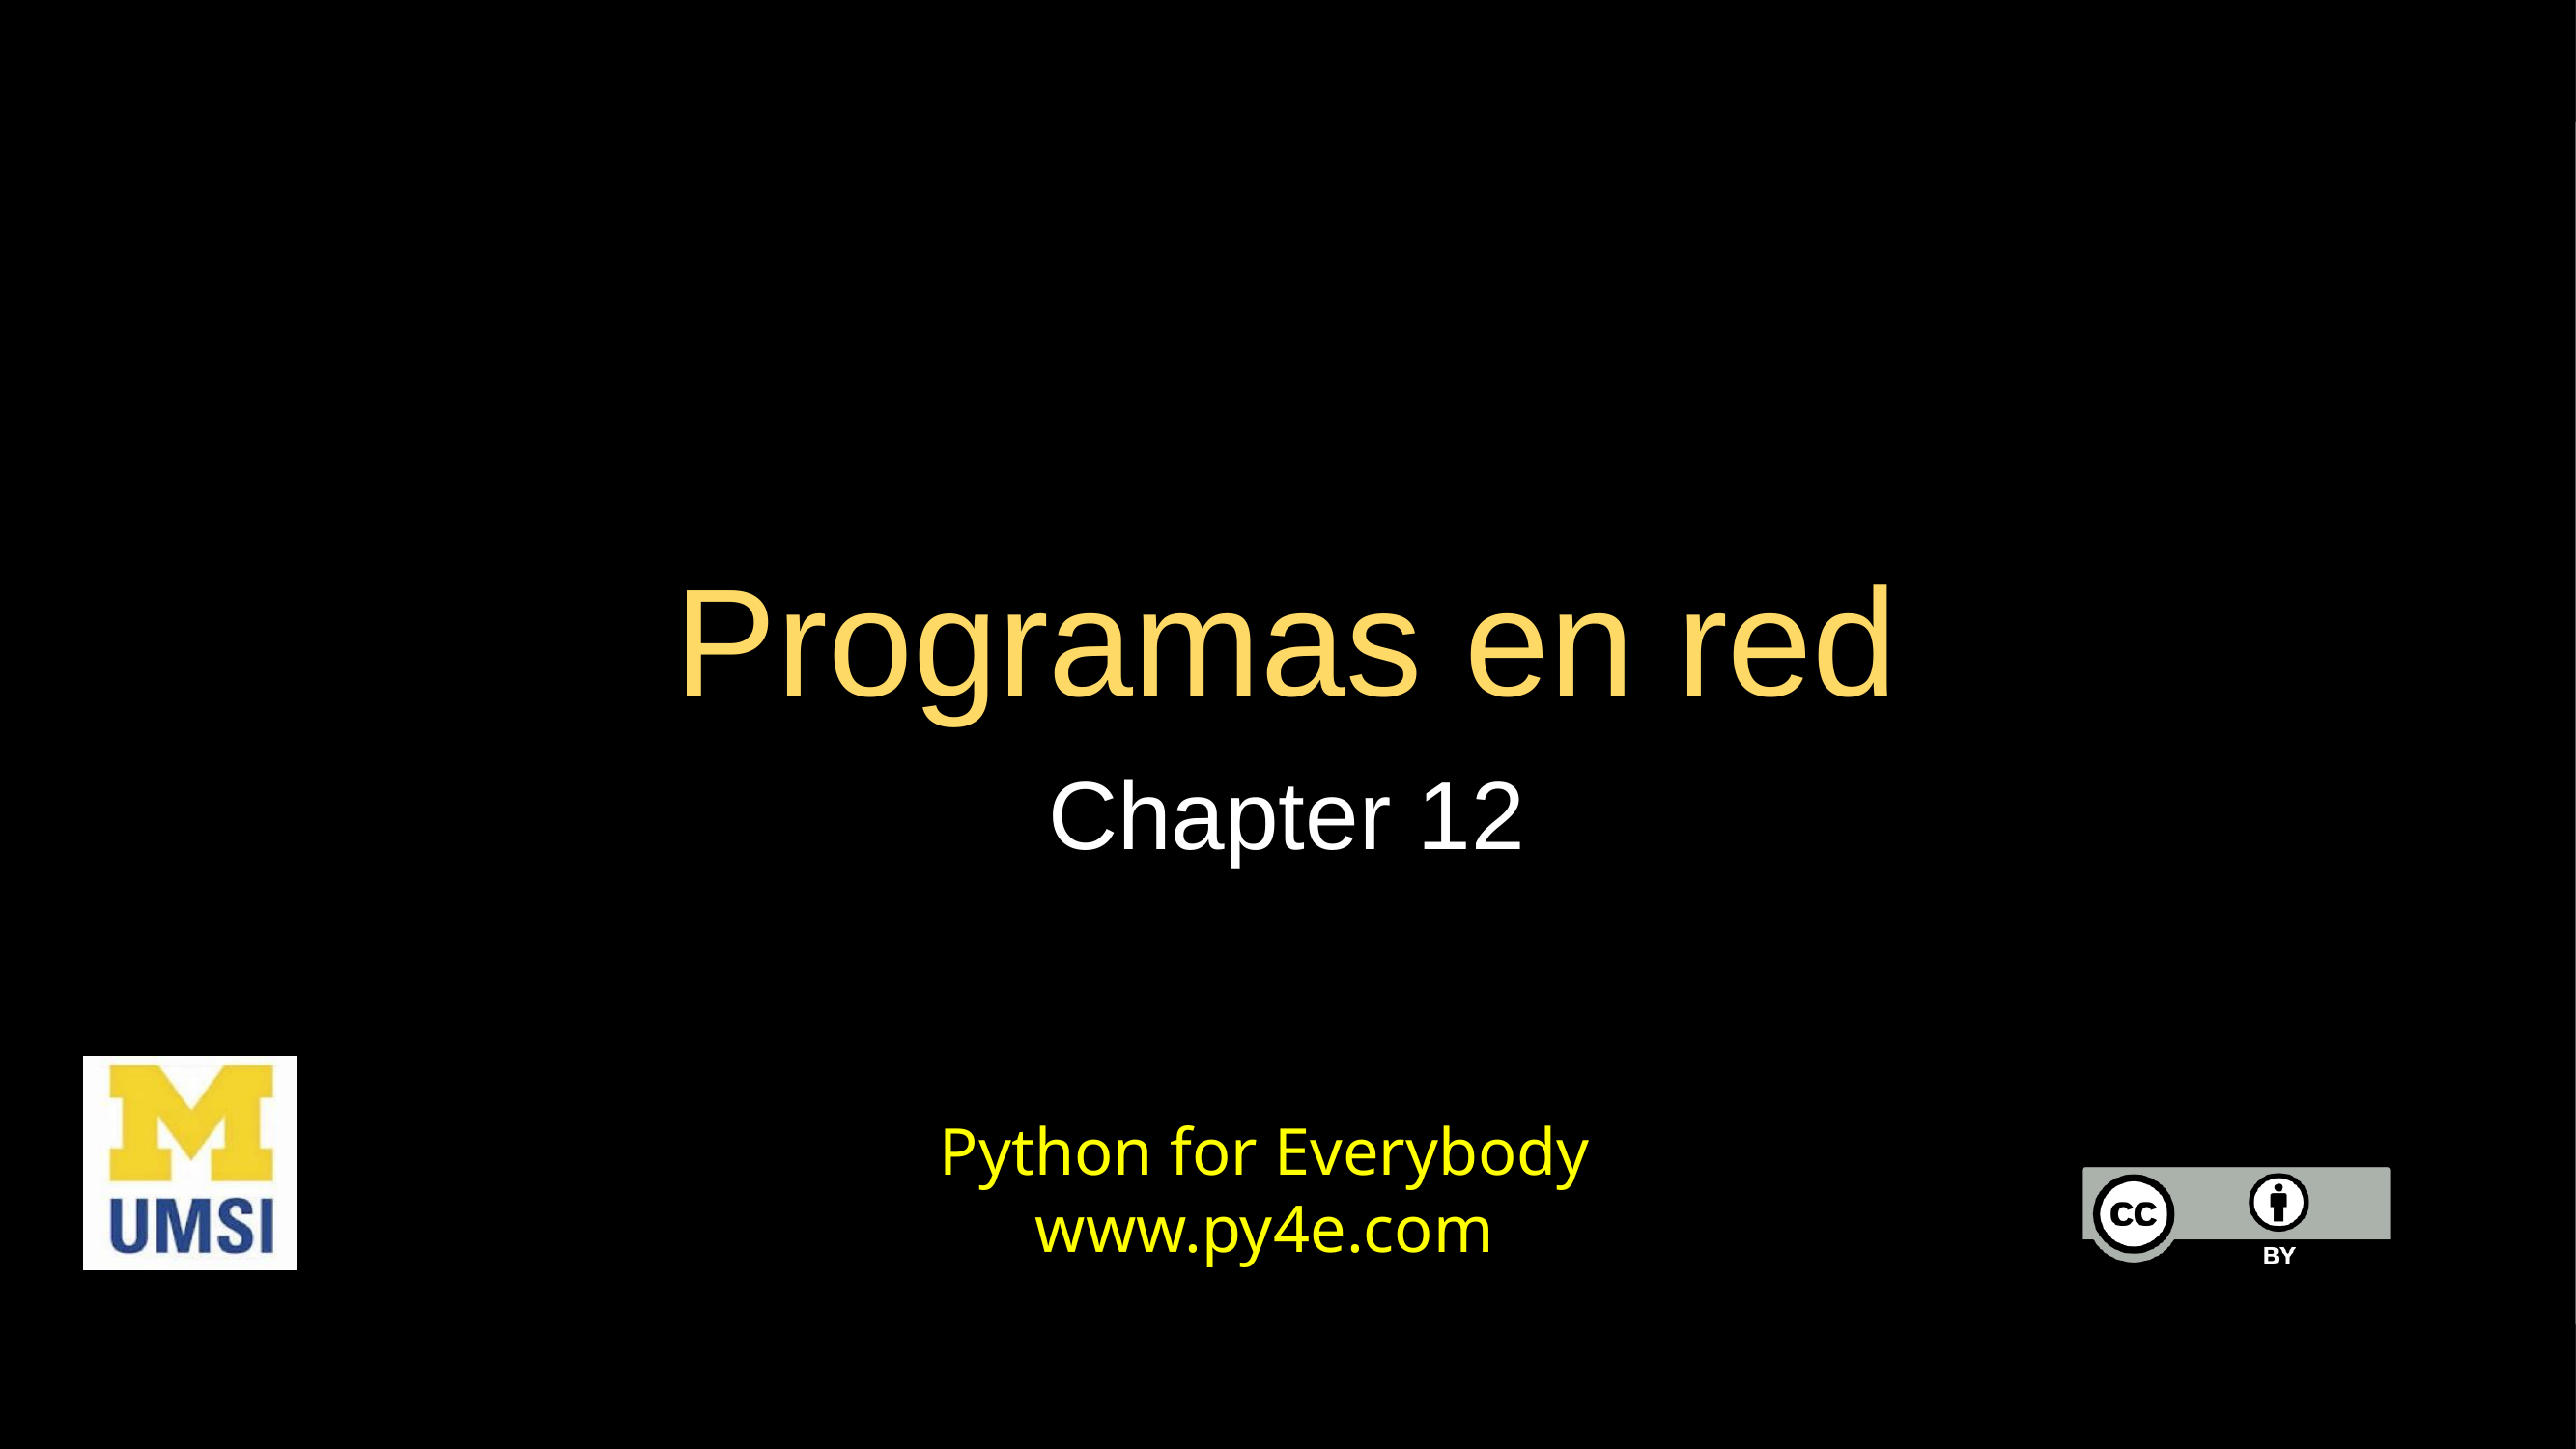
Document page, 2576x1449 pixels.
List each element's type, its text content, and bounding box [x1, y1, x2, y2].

picture [83, 1056, 297, 1270]
list Chapter 12 [183, 746, 2391, 993]
text_box Python for Everybody www.py4e.com [473, 1107, 2056, 1268]
picture [2080, 1164, 2392, 1270]
title Programas en red [183, 243, 2391, 733]
